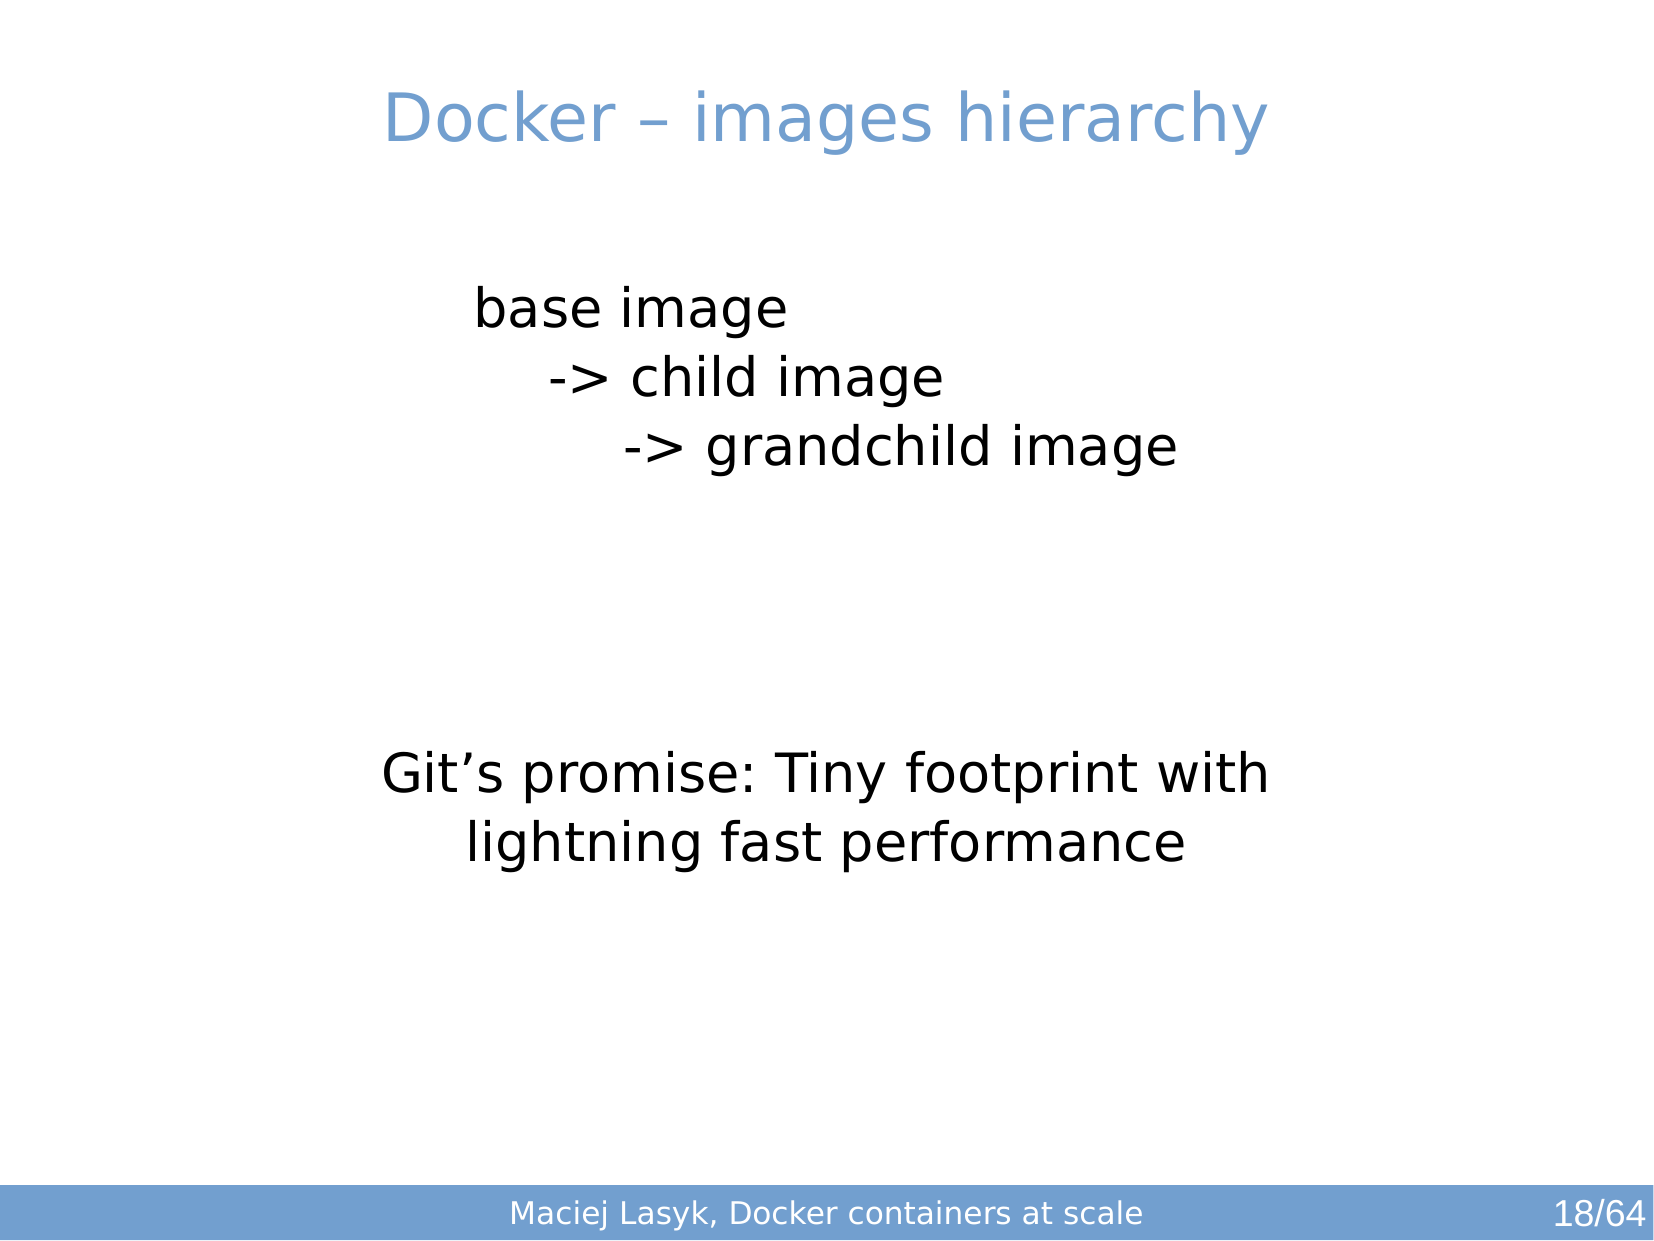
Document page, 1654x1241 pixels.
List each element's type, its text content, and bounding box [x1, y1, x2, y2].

text_box Docker – images hierarchy [367, 72, 1286, 166]
text_box Maciej Lasyk, Docker containers at scale [494, 1188, 1160, 1240]
text_box base image -> child image -> grandchild image [458, 270, 1195, 575]
text_box [0, 1185, 1527, 1241]
text_box 18/64 [1527, 1185, 1654, 1241]
text_box Git’s promise: Tiny footprint with lightning fast performance [366, 735, 1288, 1040]
